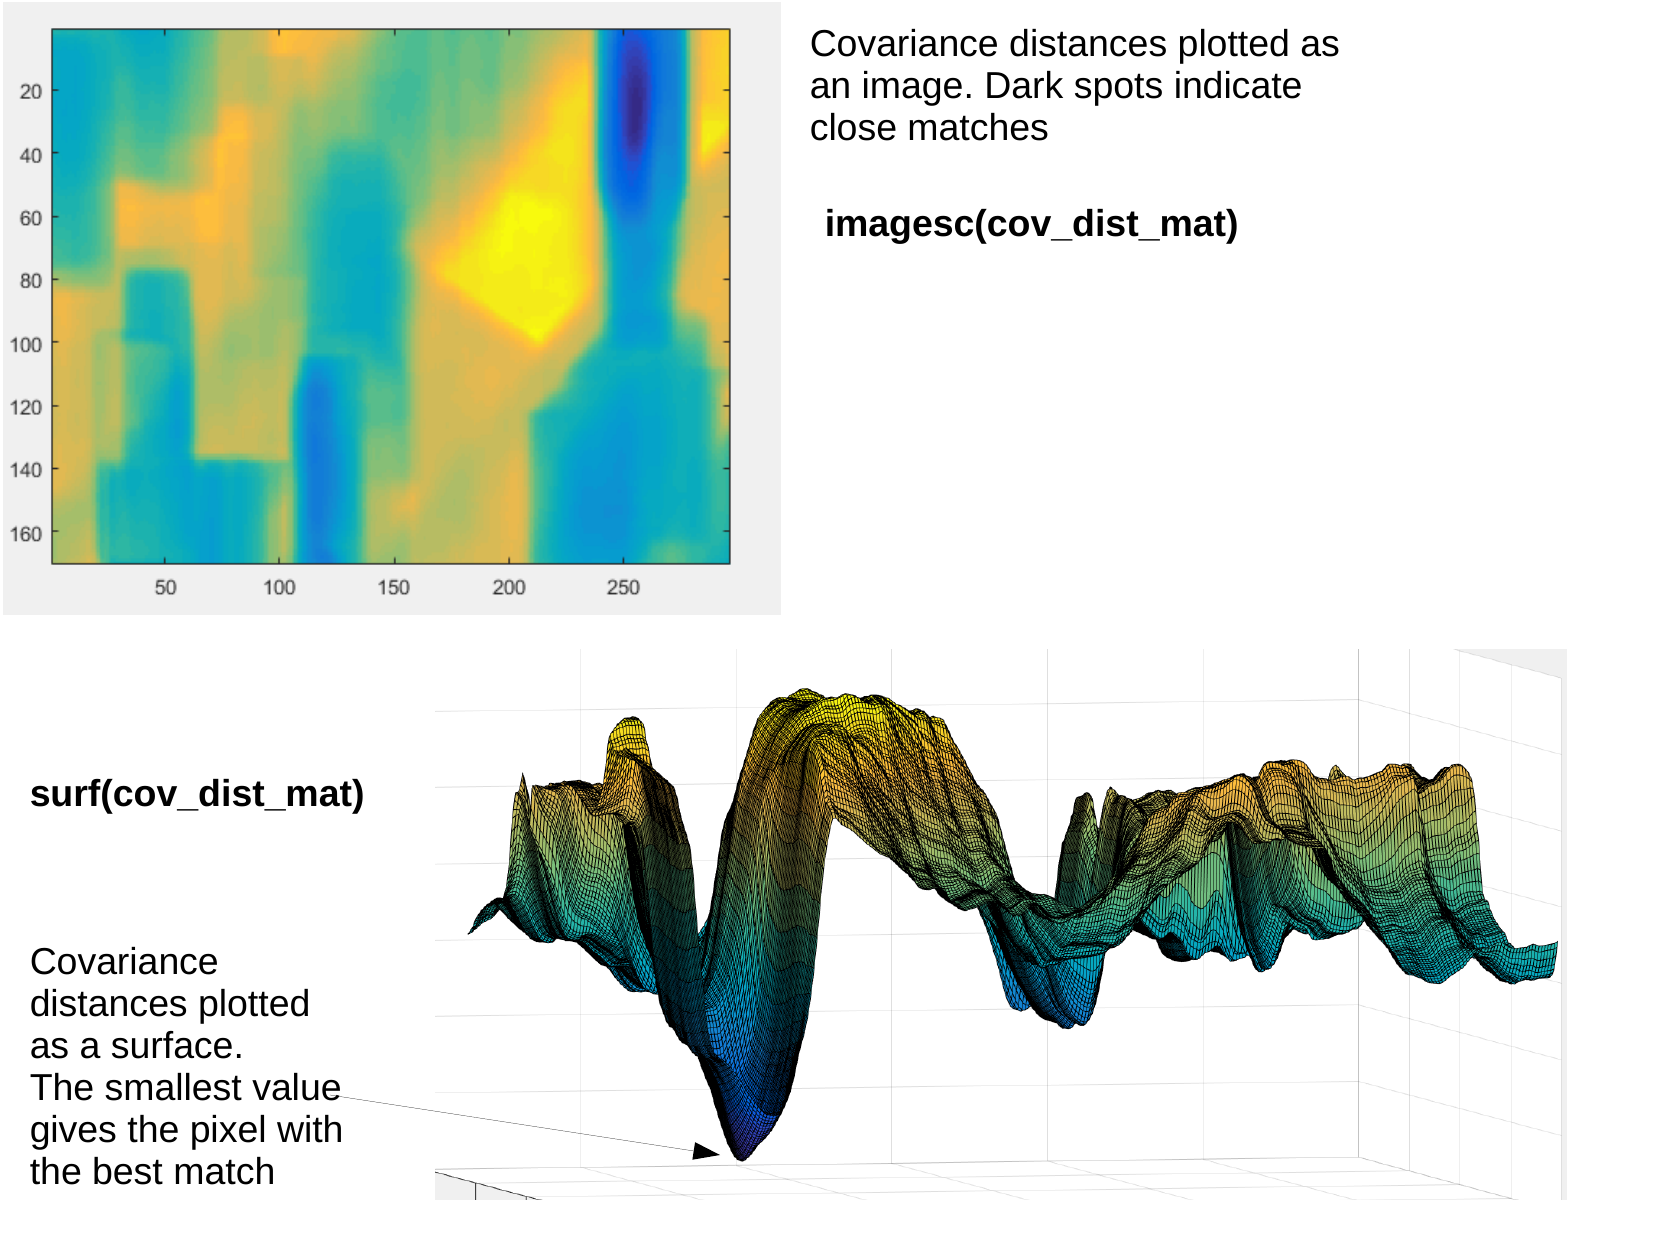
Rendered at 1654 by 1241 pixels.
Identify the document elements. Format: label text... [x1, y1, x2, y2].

text_box Covariance distances plotted as an image. Dark spots indicate close matches [795, 15, 1396, 156]
text_box surf(cov_dist_mat) [15, 765, 406, 822]
picture [3, 2, 781, 616]
text_box imagesc(cov_dist_mat) [810, 195, 1321, 252]
text_box Covariance distances plotted as a surface. The smallest value gives the pixel with the best match [15, 933, 376, 1201]
picture [435, 649, 1567, 1201]
